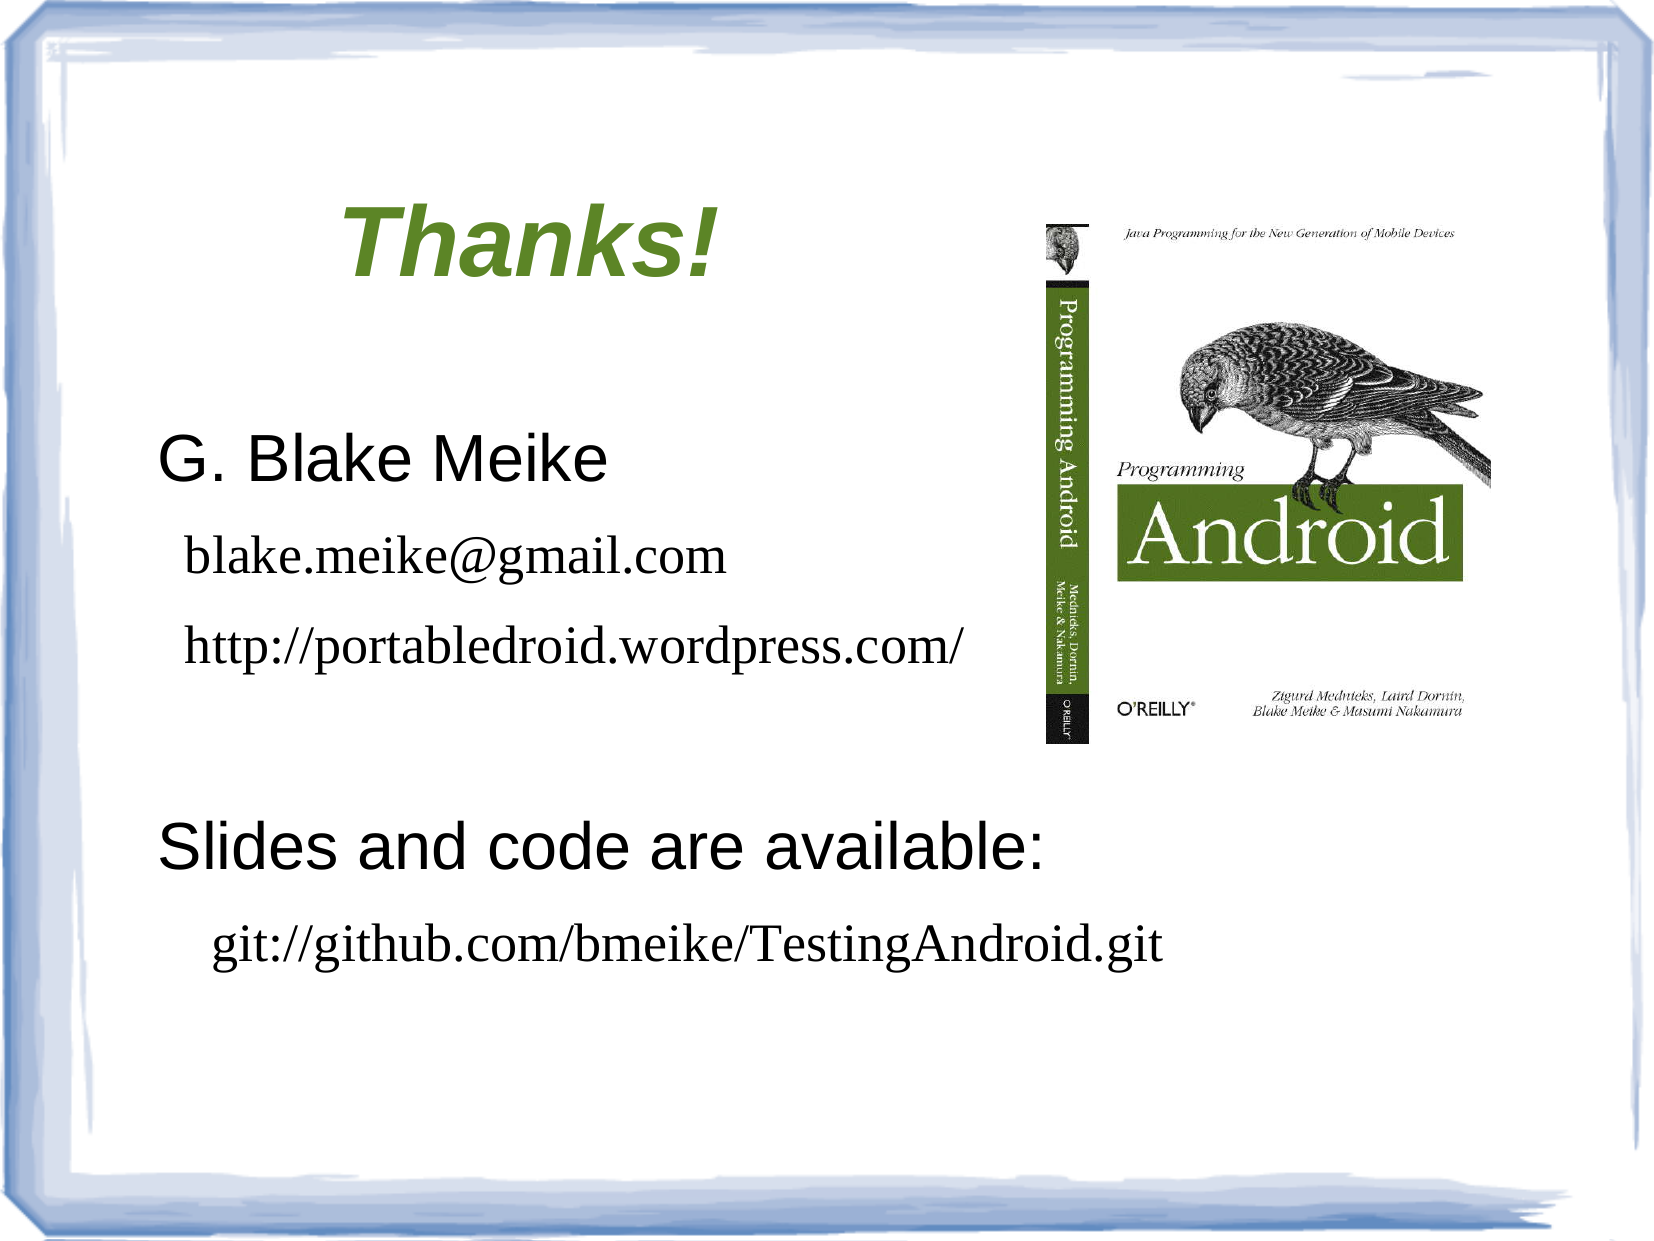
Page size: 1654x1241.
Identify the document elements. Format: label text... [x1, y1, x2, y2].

picture [0, 0, 1654, 1241]
list G. Blake Meike blake.meike@gmail.com http://portabledroid.wordpress.com/ Slides and code are available: git://github.com/bmeike/TestingAndroid.git [86, 421, 1576, 1241]
title Thanks! [82, 145, 976, 338]
